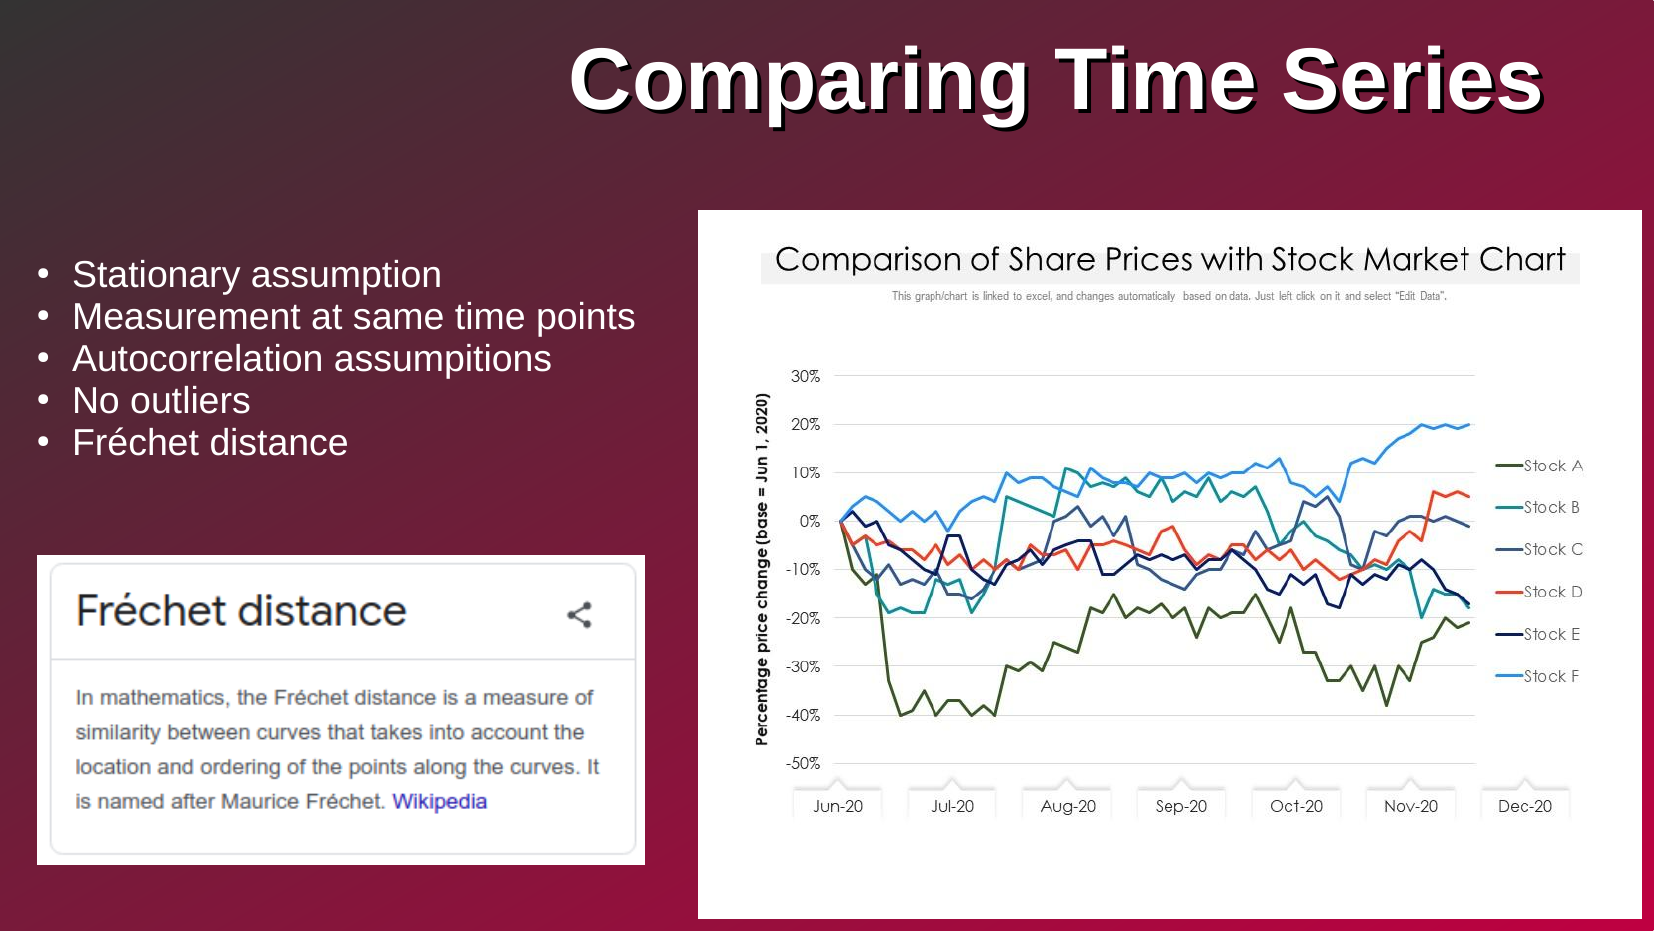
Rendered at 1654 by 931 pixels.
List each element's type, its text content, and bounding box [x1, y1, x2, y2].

picture [698, 210, 1642, 919]
text_box Comparing Time Series Stationary assumption Measurement at same time points Autocorrelation assumpitions No outliers Fréchet distance [21, 22, 1560, 556]
picture [37, 555, 645, 865]
